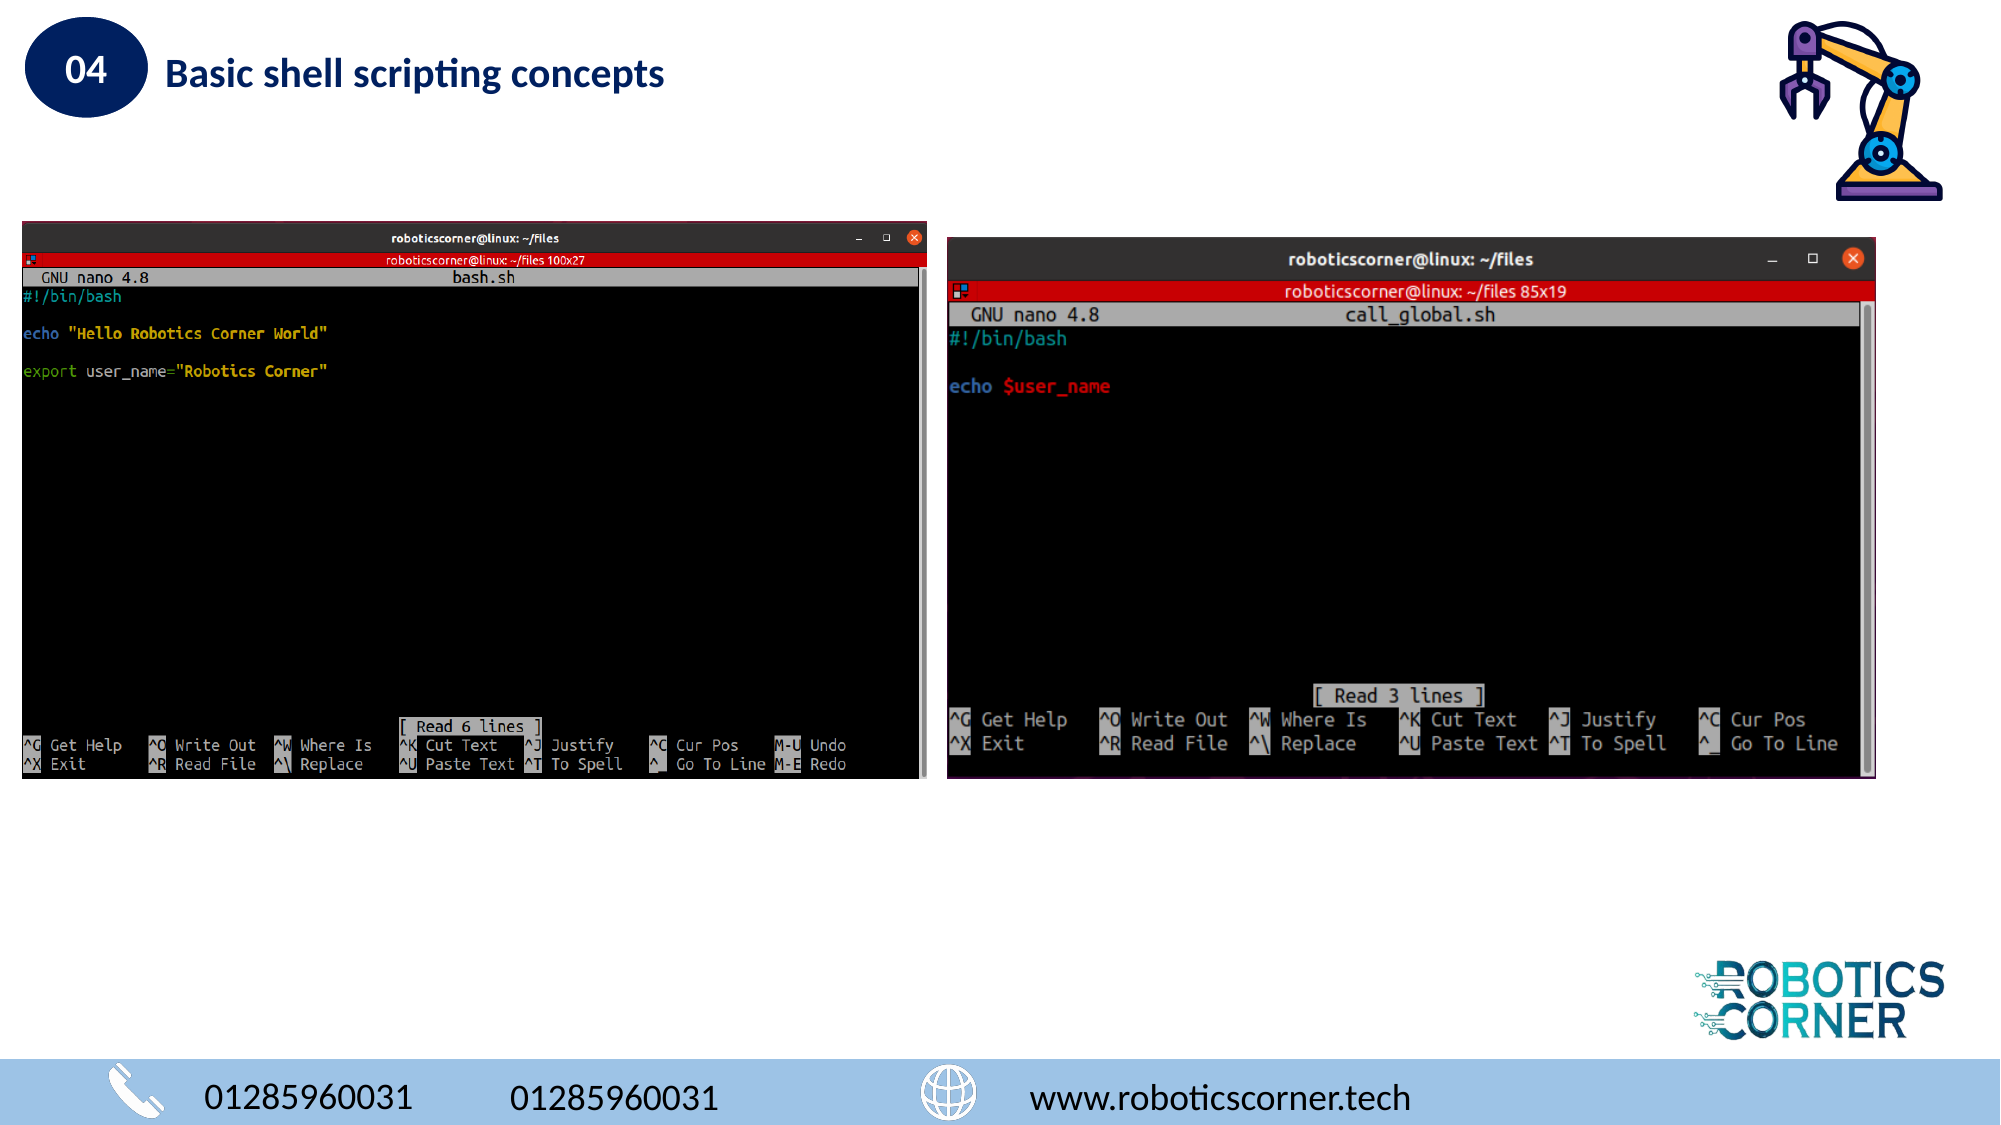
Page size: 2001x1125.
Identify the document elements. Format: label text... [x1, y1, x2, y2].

text_box [0, 1059, 915, 1125]
text_box [981, 1059, 1680, 1125]
text_box Basic shell scripting concepts [150, 38, 705, 154]
picture [1680, 859, 1953, 1125]
picture [1771, 21, 1951, 201]
picture [947, 237, 1876, 779]
picture [915, 1059, 981, 1125]
text_box [1953, 1059, 2000, 1125]
picture [103, 1057, 170, 1124]
text_box 04 [22, 14, 150, 121]
picture [22, 221, 927, 779]
text_box www.roboticscorner.tech [1014, 1065, 1546, 1125]
text_box 01285960031 [495, 1064, 827, 1125]
text_box 01285960031 [189, 1064, 495, 1125]
